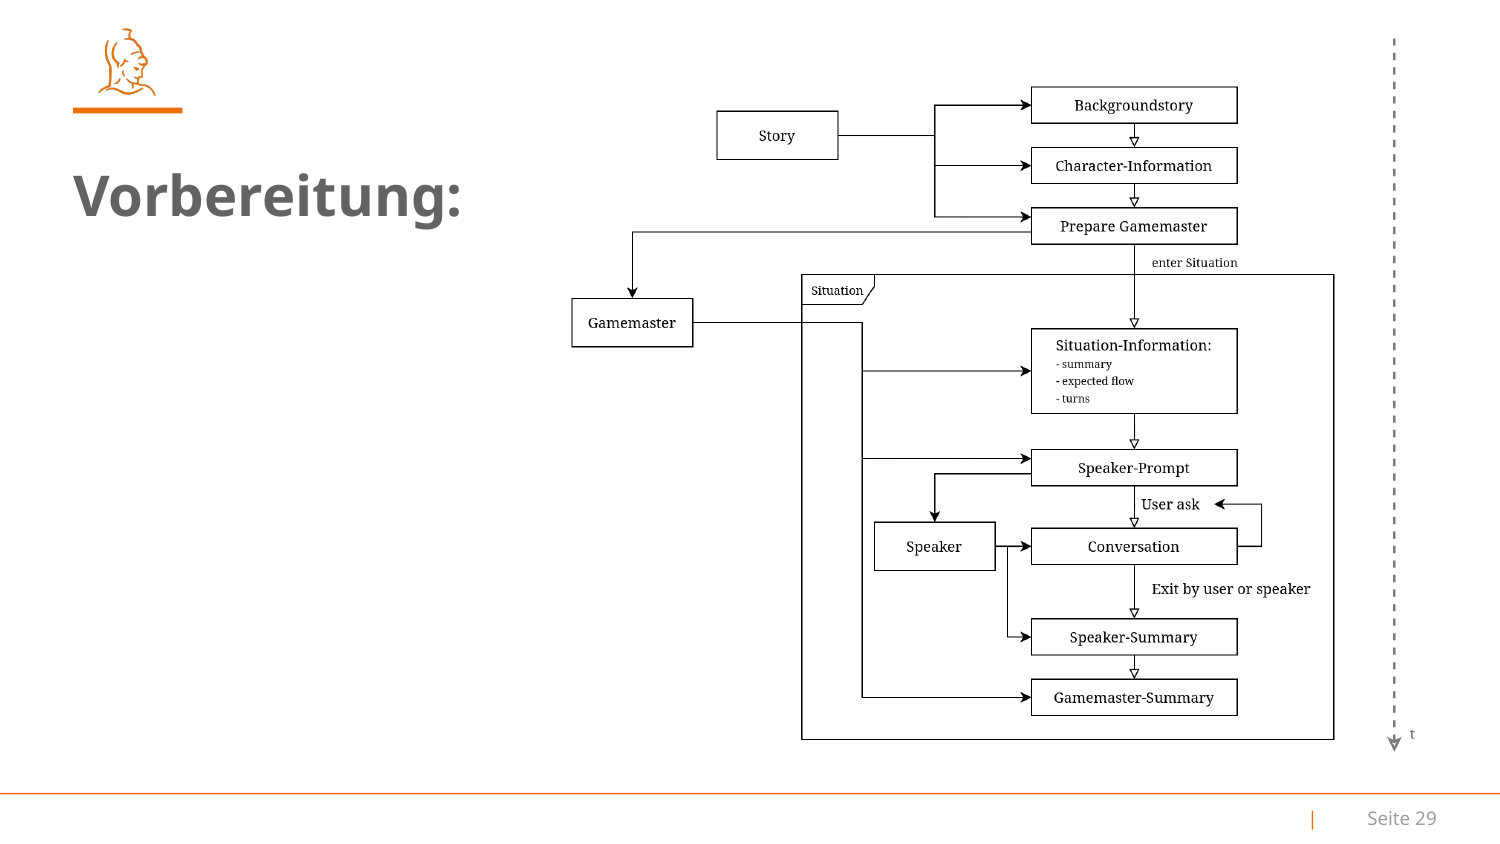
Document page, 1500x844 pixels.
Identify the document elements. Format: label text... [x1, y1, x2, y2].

picture [565, 22, 1437, 769]
list Vorbereitung: [62, 155, 565, 237]
picture [95, 26, 158, 98]
